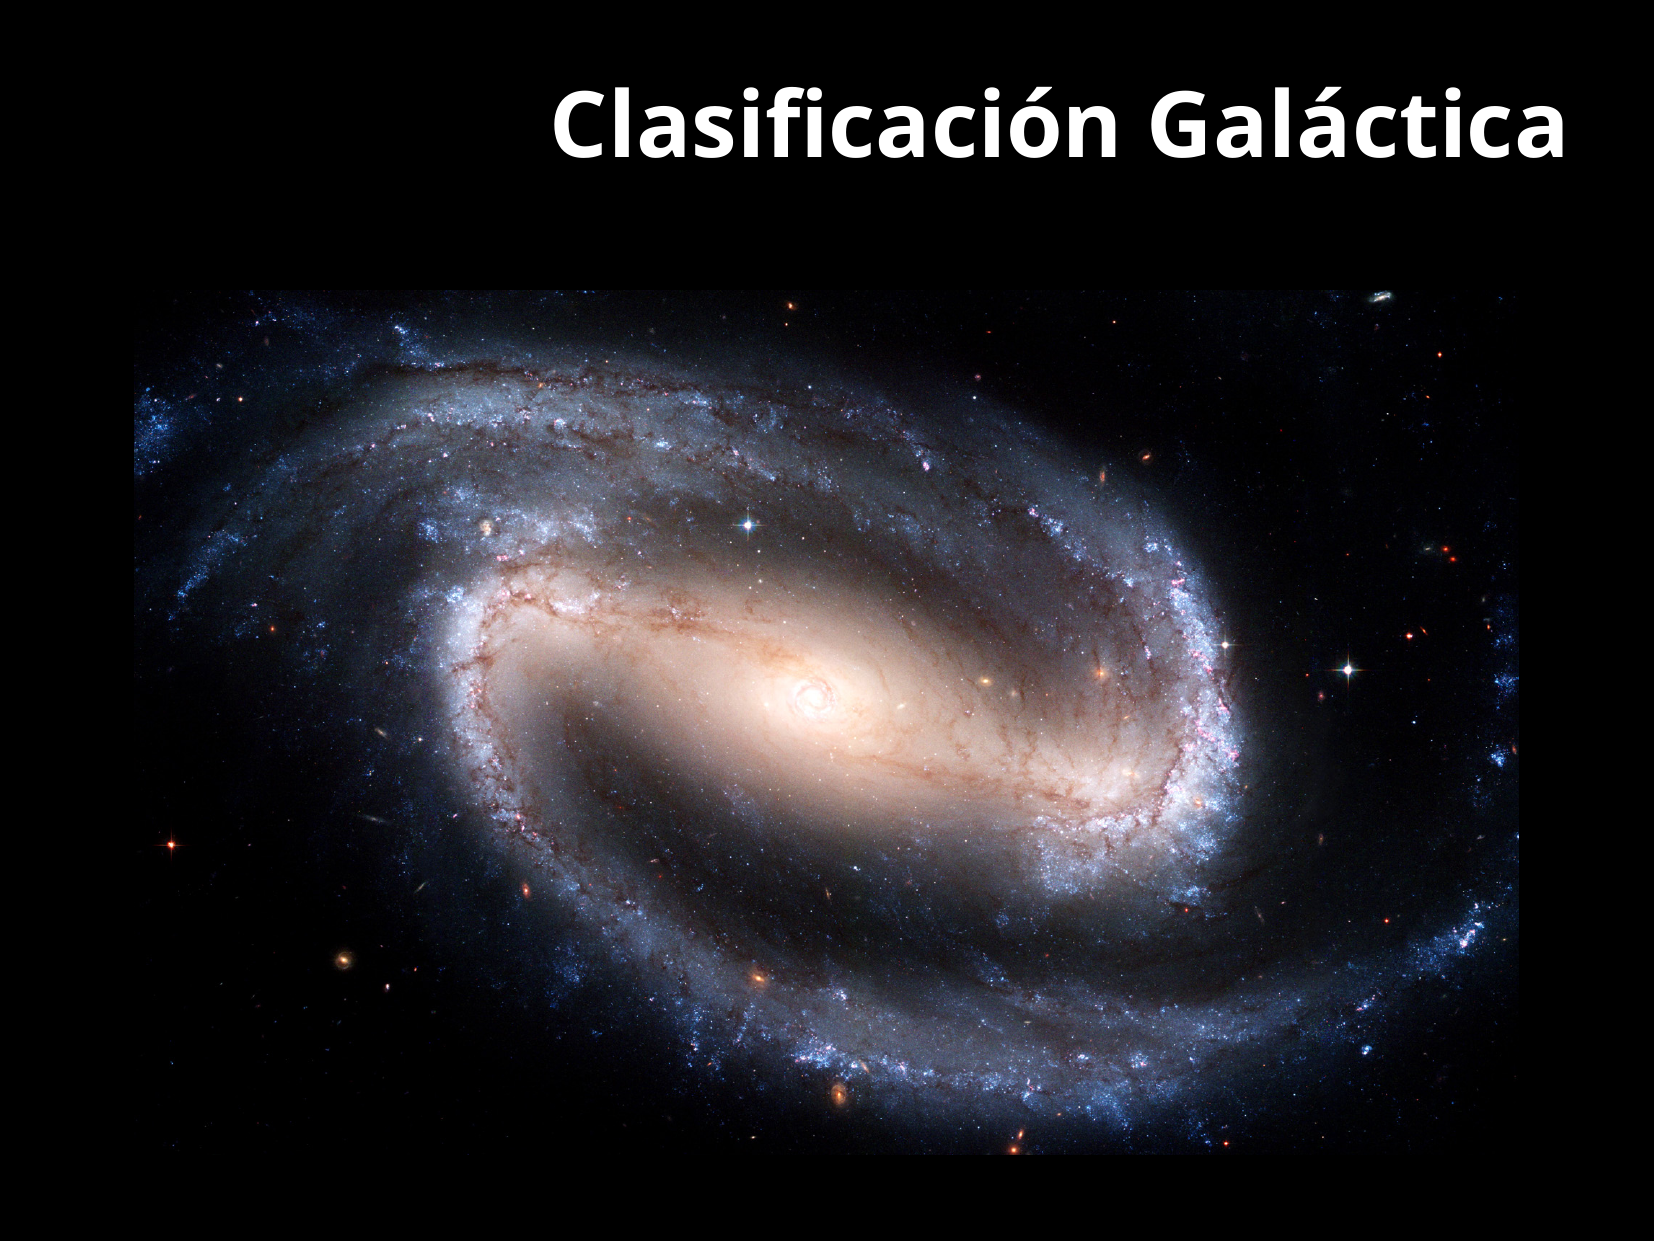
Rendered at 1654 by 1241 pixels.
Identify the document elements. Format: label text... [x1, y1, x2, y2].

picture [134, 290, 1519, 1156]
title Clasificación Galáctica [82, 49, 1571, 196]
